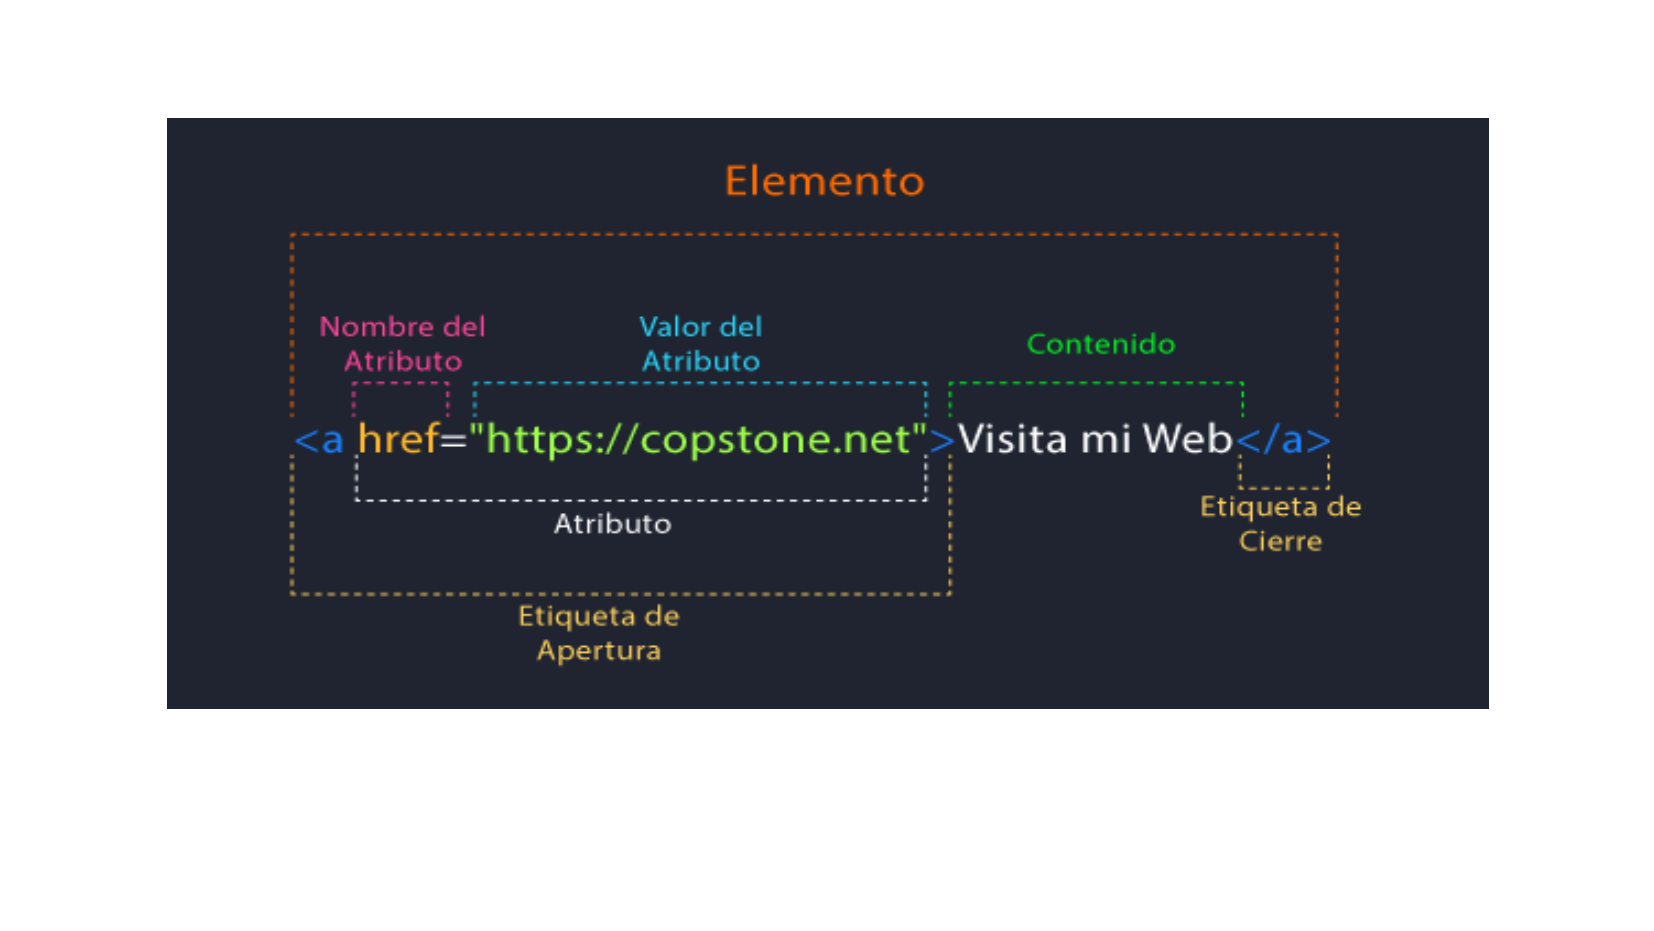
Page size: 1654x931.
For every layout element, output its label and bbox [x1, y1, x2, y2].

picture [167, 118, 1489, 709]
